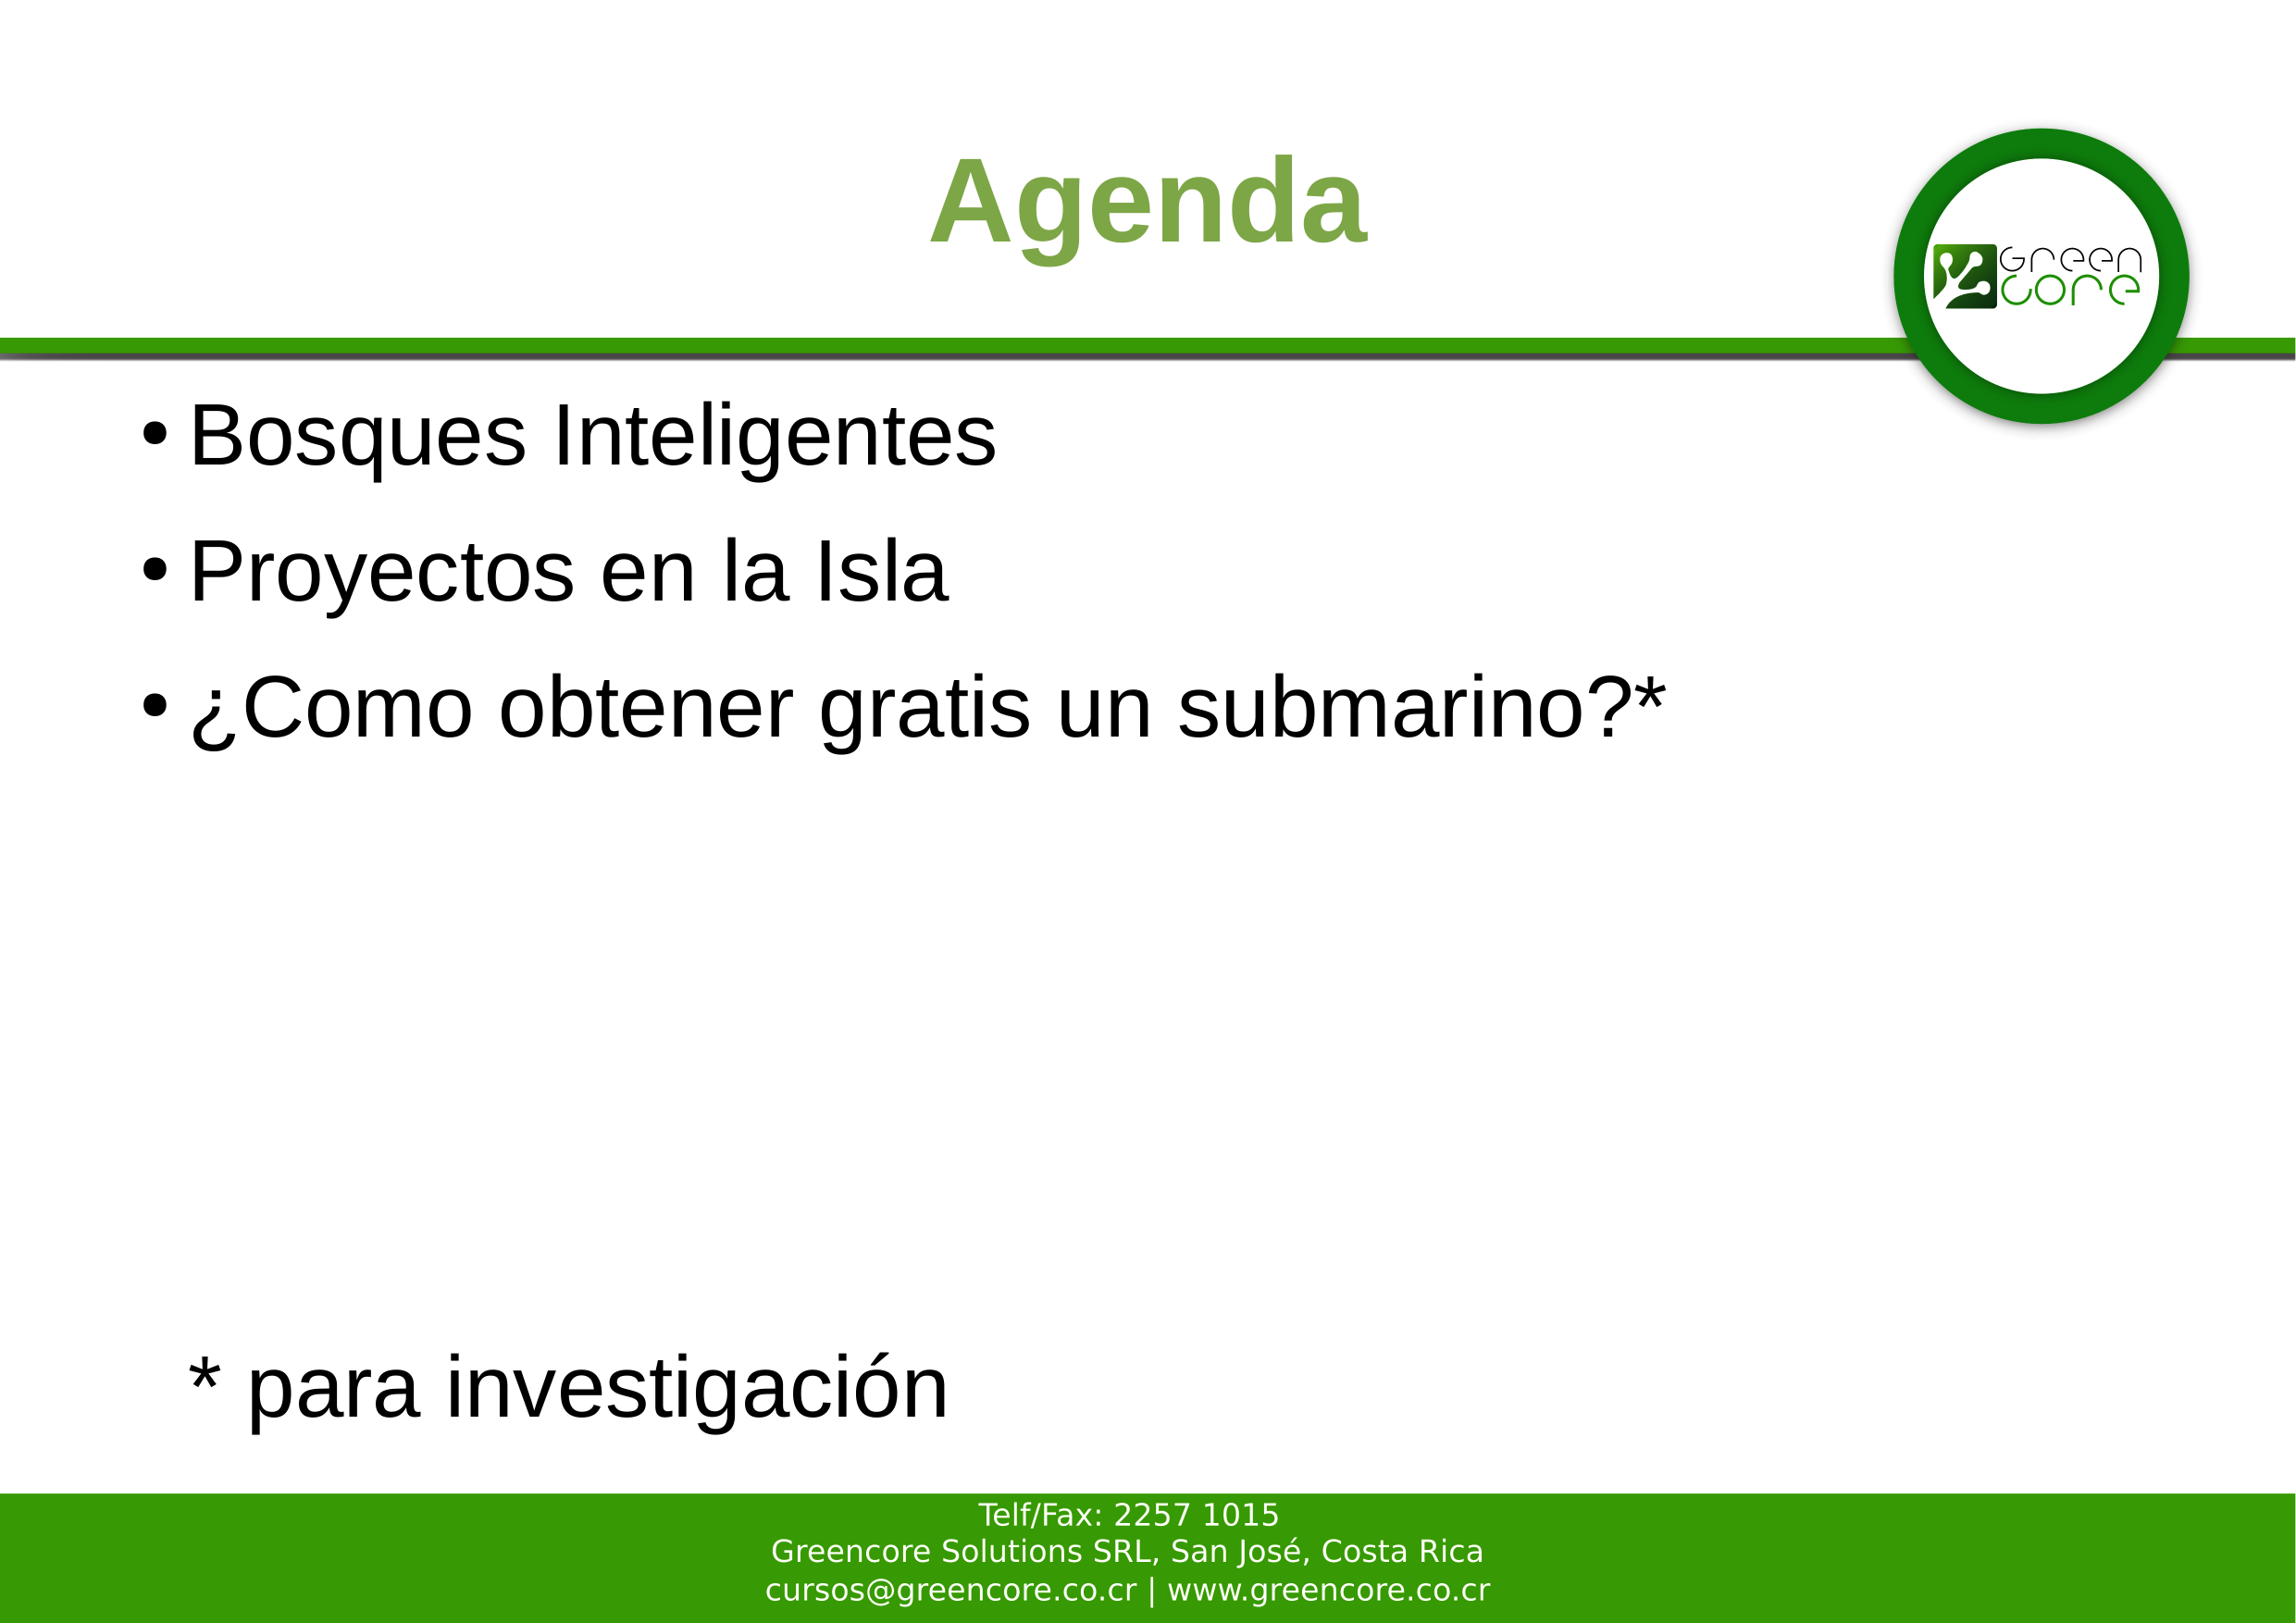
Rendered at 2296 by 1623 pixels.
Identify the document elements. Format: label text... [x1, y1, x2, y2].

list Bosques Inteligentes Proyectos en la Isla ¿Como obtener gratis un submarino?* * para investigación [122, 386, 2190, 1623]
title Agenda [115, 64, 2181, 336]
picture [0, 0, 2296, 1623]
